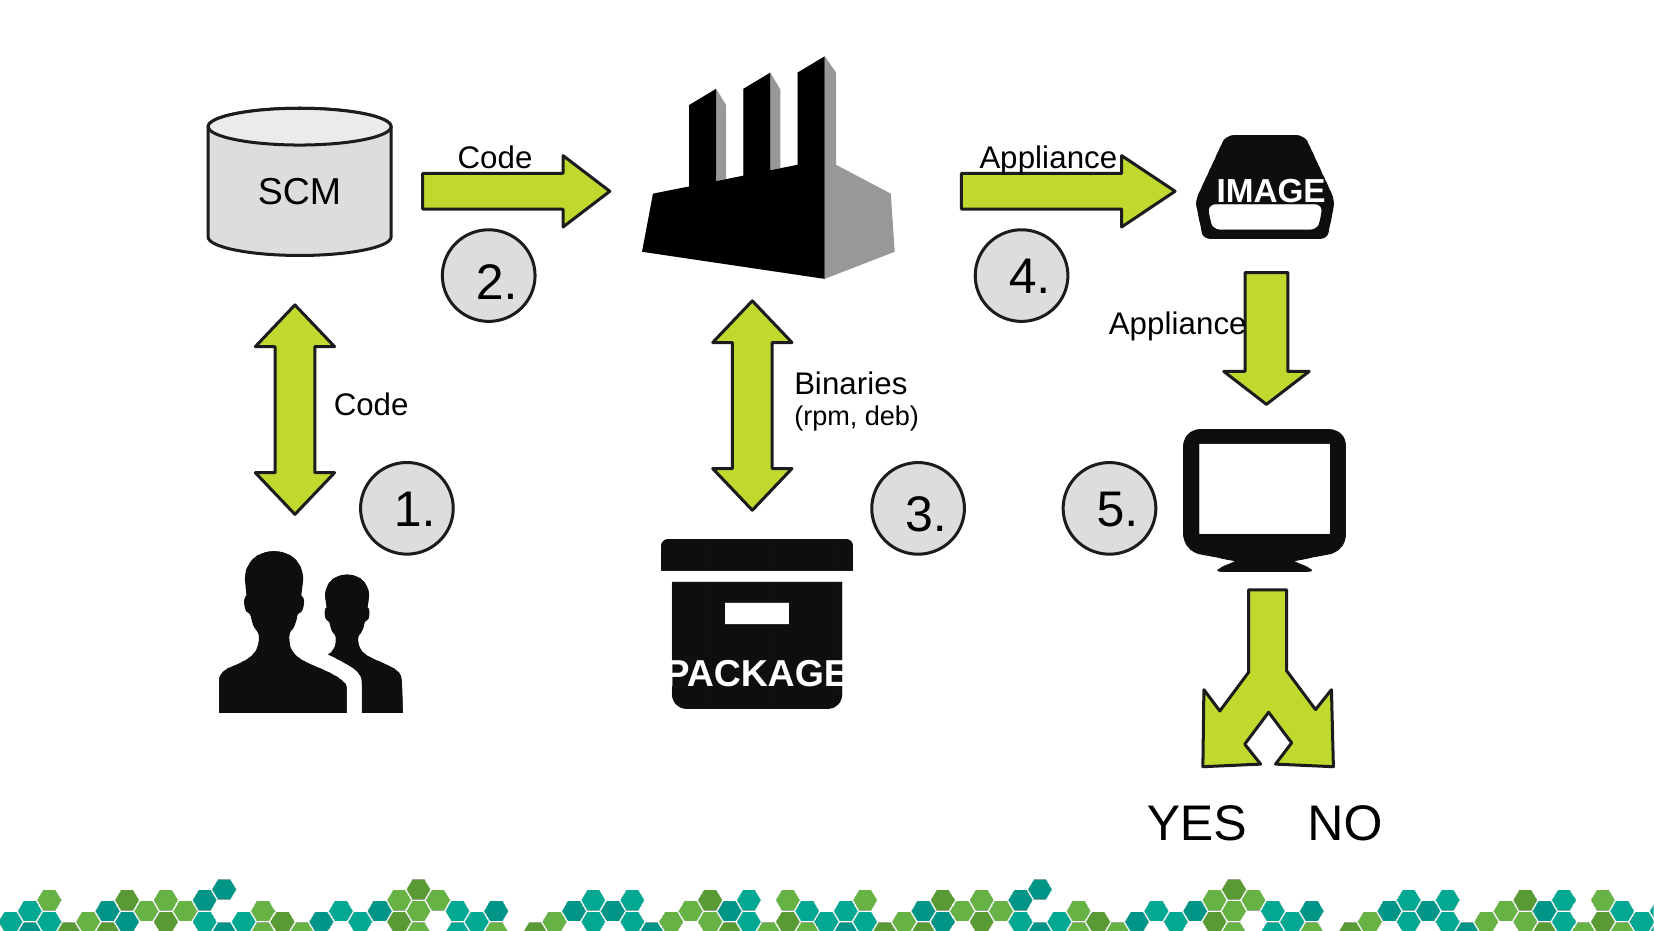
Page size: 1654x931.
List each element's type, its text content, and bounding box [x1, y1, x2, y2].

text_box [442, 229, 525, 313]
picture [1196, 135, 1334, 239]
picture [661, 539, 853, 710]
text_box [871, 462, 954, 545]
text_box [1088, 549, 1131, 555]
text_box [1223, 354, 1310, 405]
text_box Appliance [1094, 298, 1306, 354]
text_box YES [1132, 787, 1273, 860]
text_box [1202, 589, 1334, 767]
text_box NO [1292, 787, 1433, 860]
text_box [1063, 462, 1141, 545]
text_box Code [443, 133, 566, 187]
text_box [422, 157, 610, 228]
text_box [1245, 272, 1288, 298]
text_box Code [319, 379, 442, 434]
picture [634, 48, 903, 287]
text_box [961, 173, 1176, 228]
text_box [975, 229, 1052, 312]
text_box SCM [208, 127, 392, 256]
picture [219, 551, 403, 713]
text_box 5. [1081, 474, 1161, 549]
picture [1183, 429, 1346, 572]
text_box [360, 462, 438, 545]
picture [0, 871, 1654, 931]
text_box Binaries (rpm, deb) [779, 359, 961, 445]
text_box 1. [379, 474, 459, 549]
text_box [712, 300, 792, 511]
text_box Appliance [964, 133, 1176, 188]
text_box 3. [890, 479, 970, 555]
text_box [1001, 317, 1042, 322]
text_box [385, 549, 429, 555]
text_box 4. [993, 241, 1073, 317]
text_box 2. [461, 246, 541, 322]
text_box [255, 304, 335, 515]
